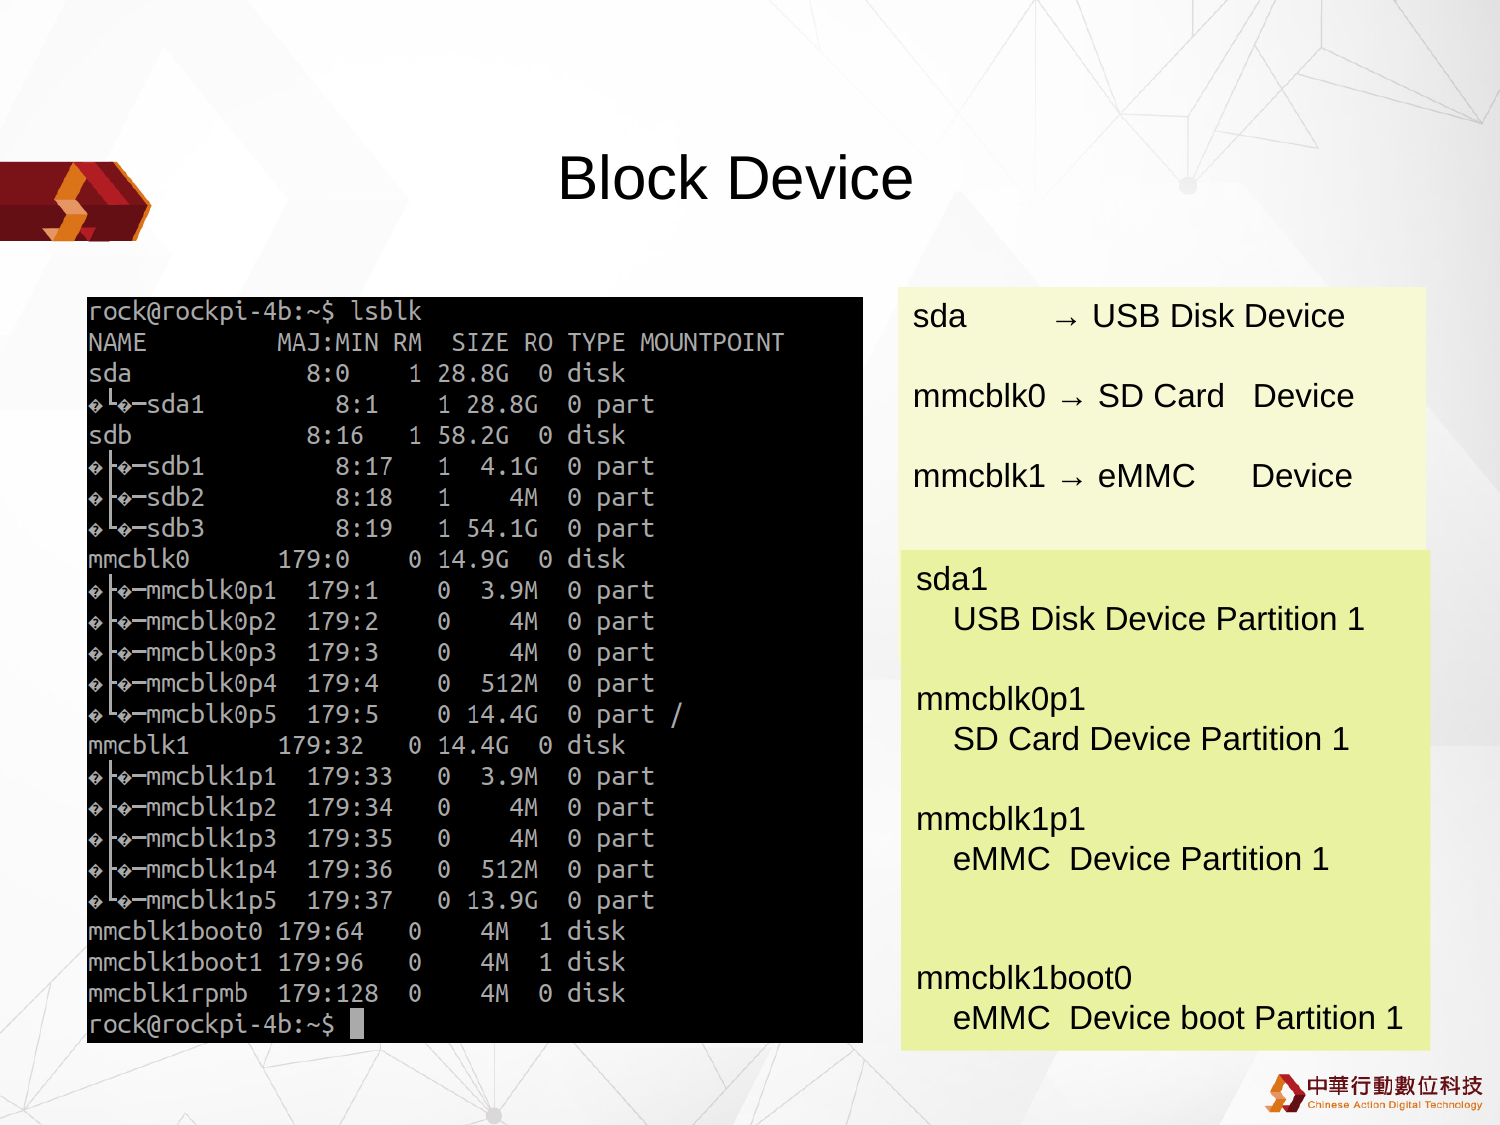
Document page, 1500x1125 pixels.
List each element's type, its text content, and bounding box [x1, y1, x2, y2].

text_box sda1 USB Disk Device Partition 1 mmcblk0p1 SD Card Device Partition 1 mmcblk1p1 eMMC Device Partition 1 mmcblk1boot0 eMMC Device boot Partition 1 [901, 549, 1431, 1051]
text_box sda → USB Disk Device mmcblk0 → SD Card Device mmcblk1 → eMMC Device [898, 287, 1426, 662]
title Block Device [107, 101, 1367, 255]
picture [0, 0, 1500, 1125]
